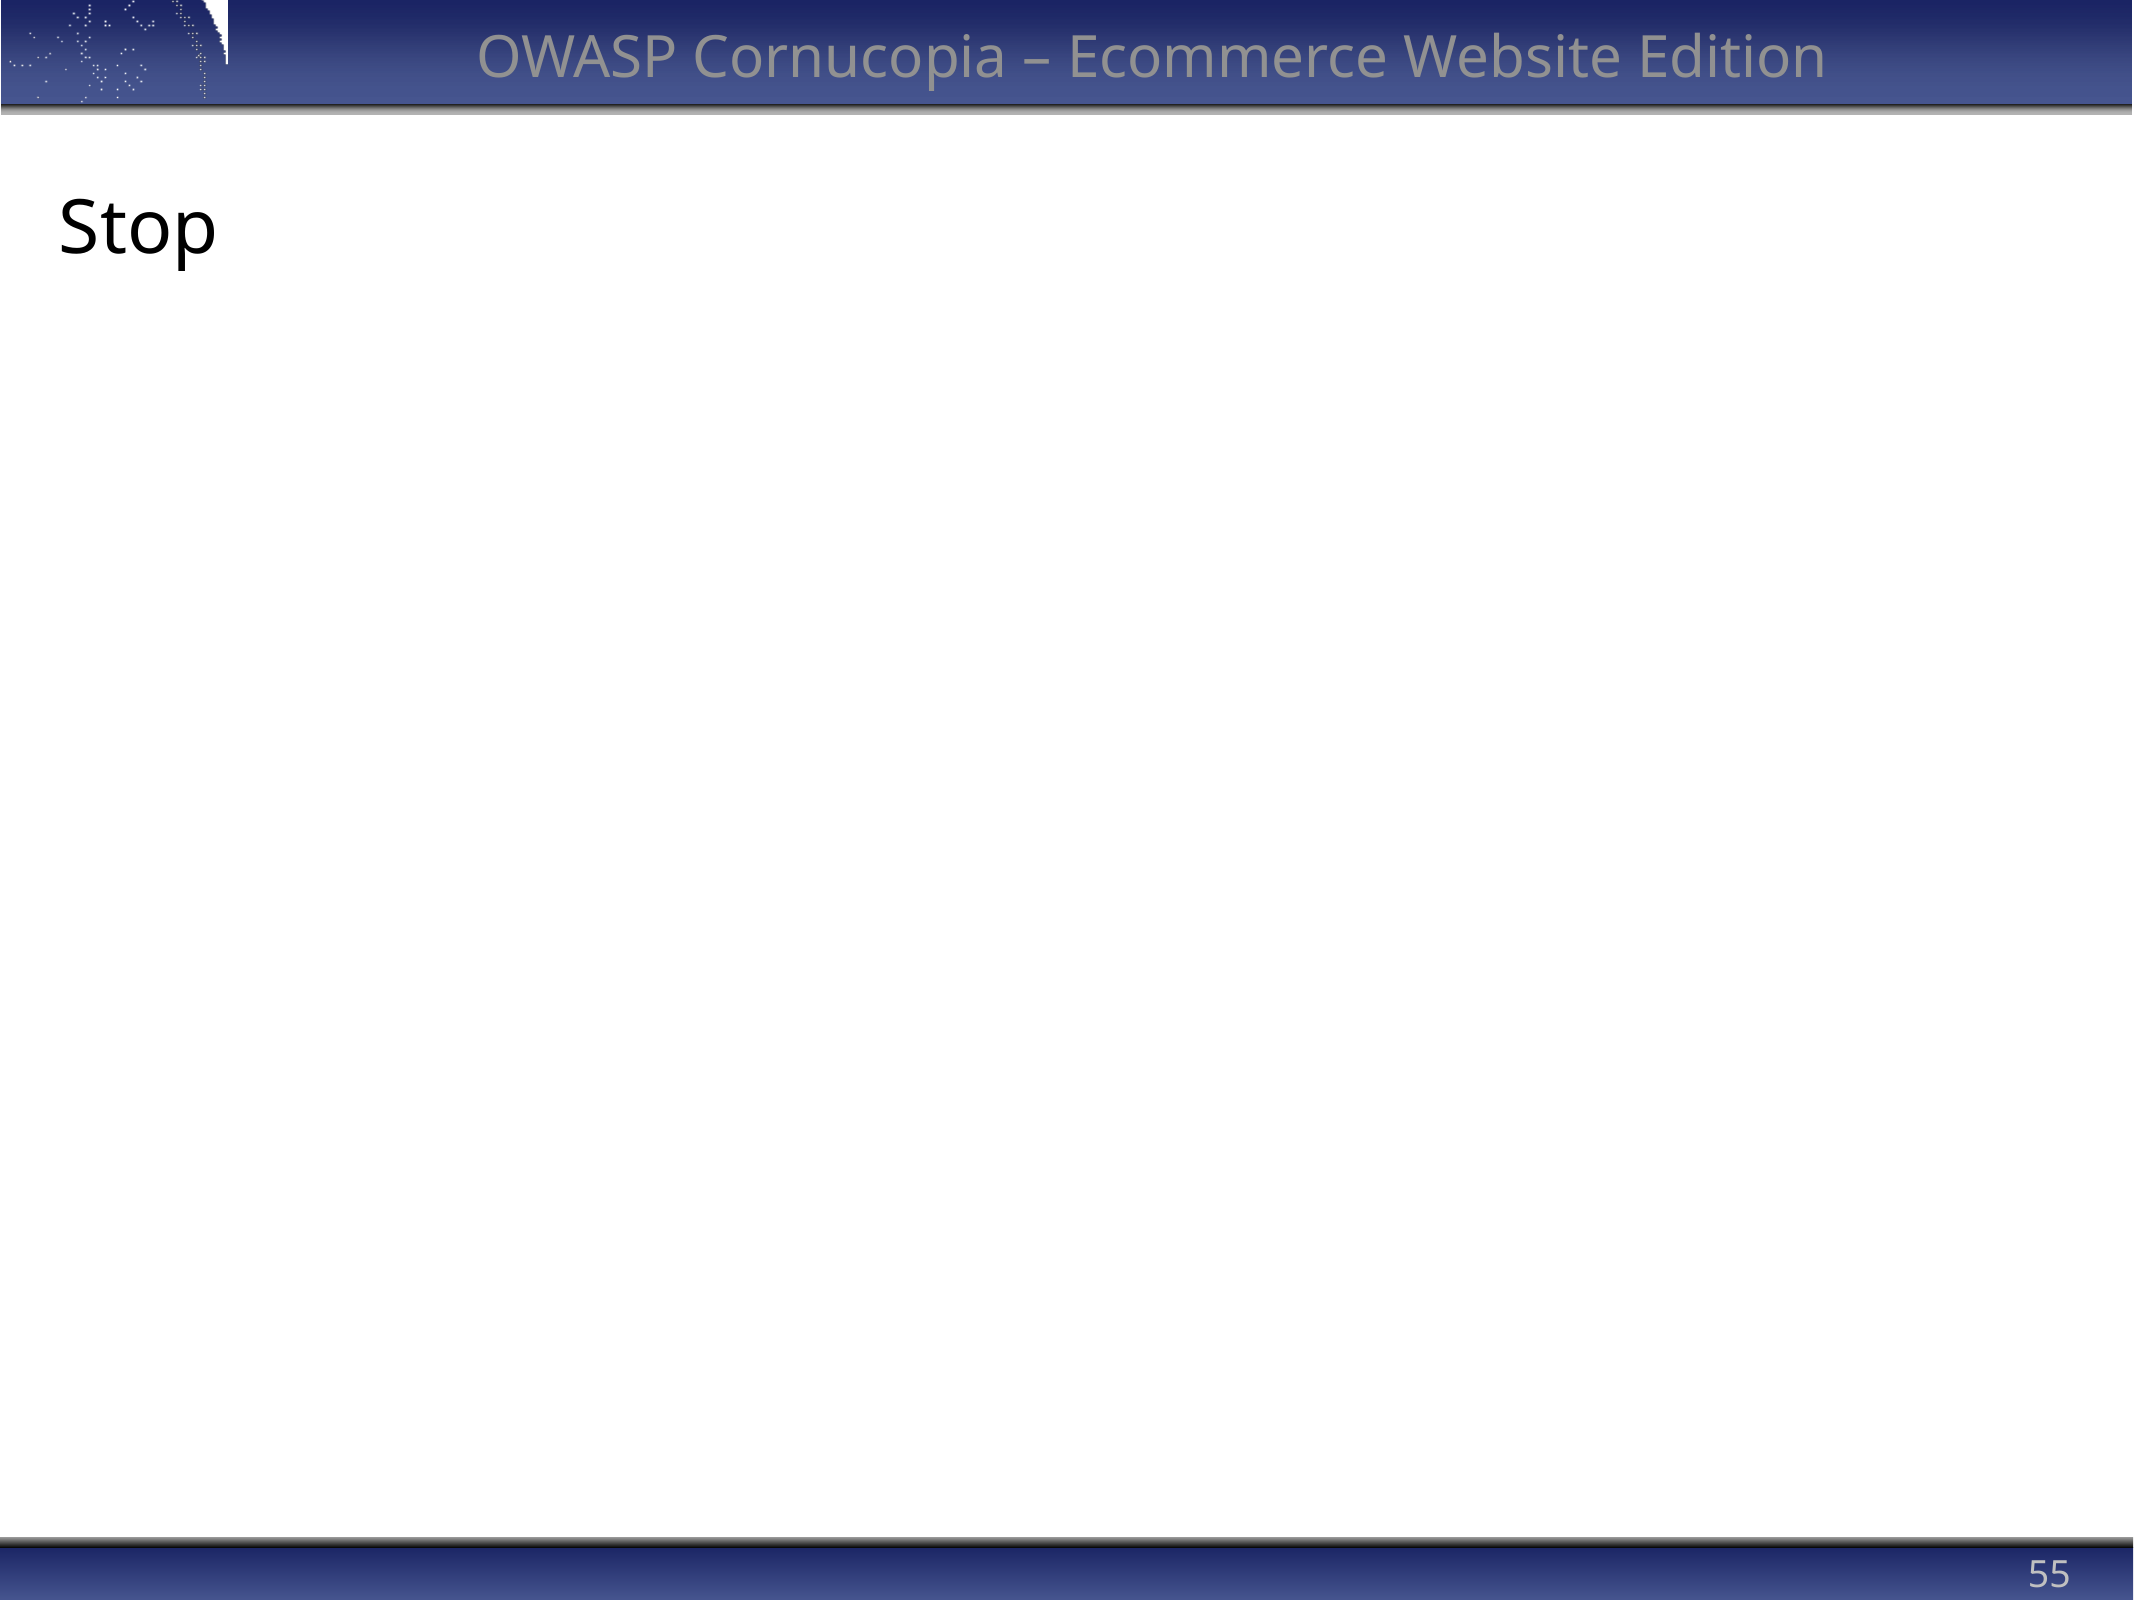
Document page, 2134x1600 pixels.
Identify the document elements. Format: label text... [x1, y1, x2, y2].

title Stop [58, 124, 2126, 325]
